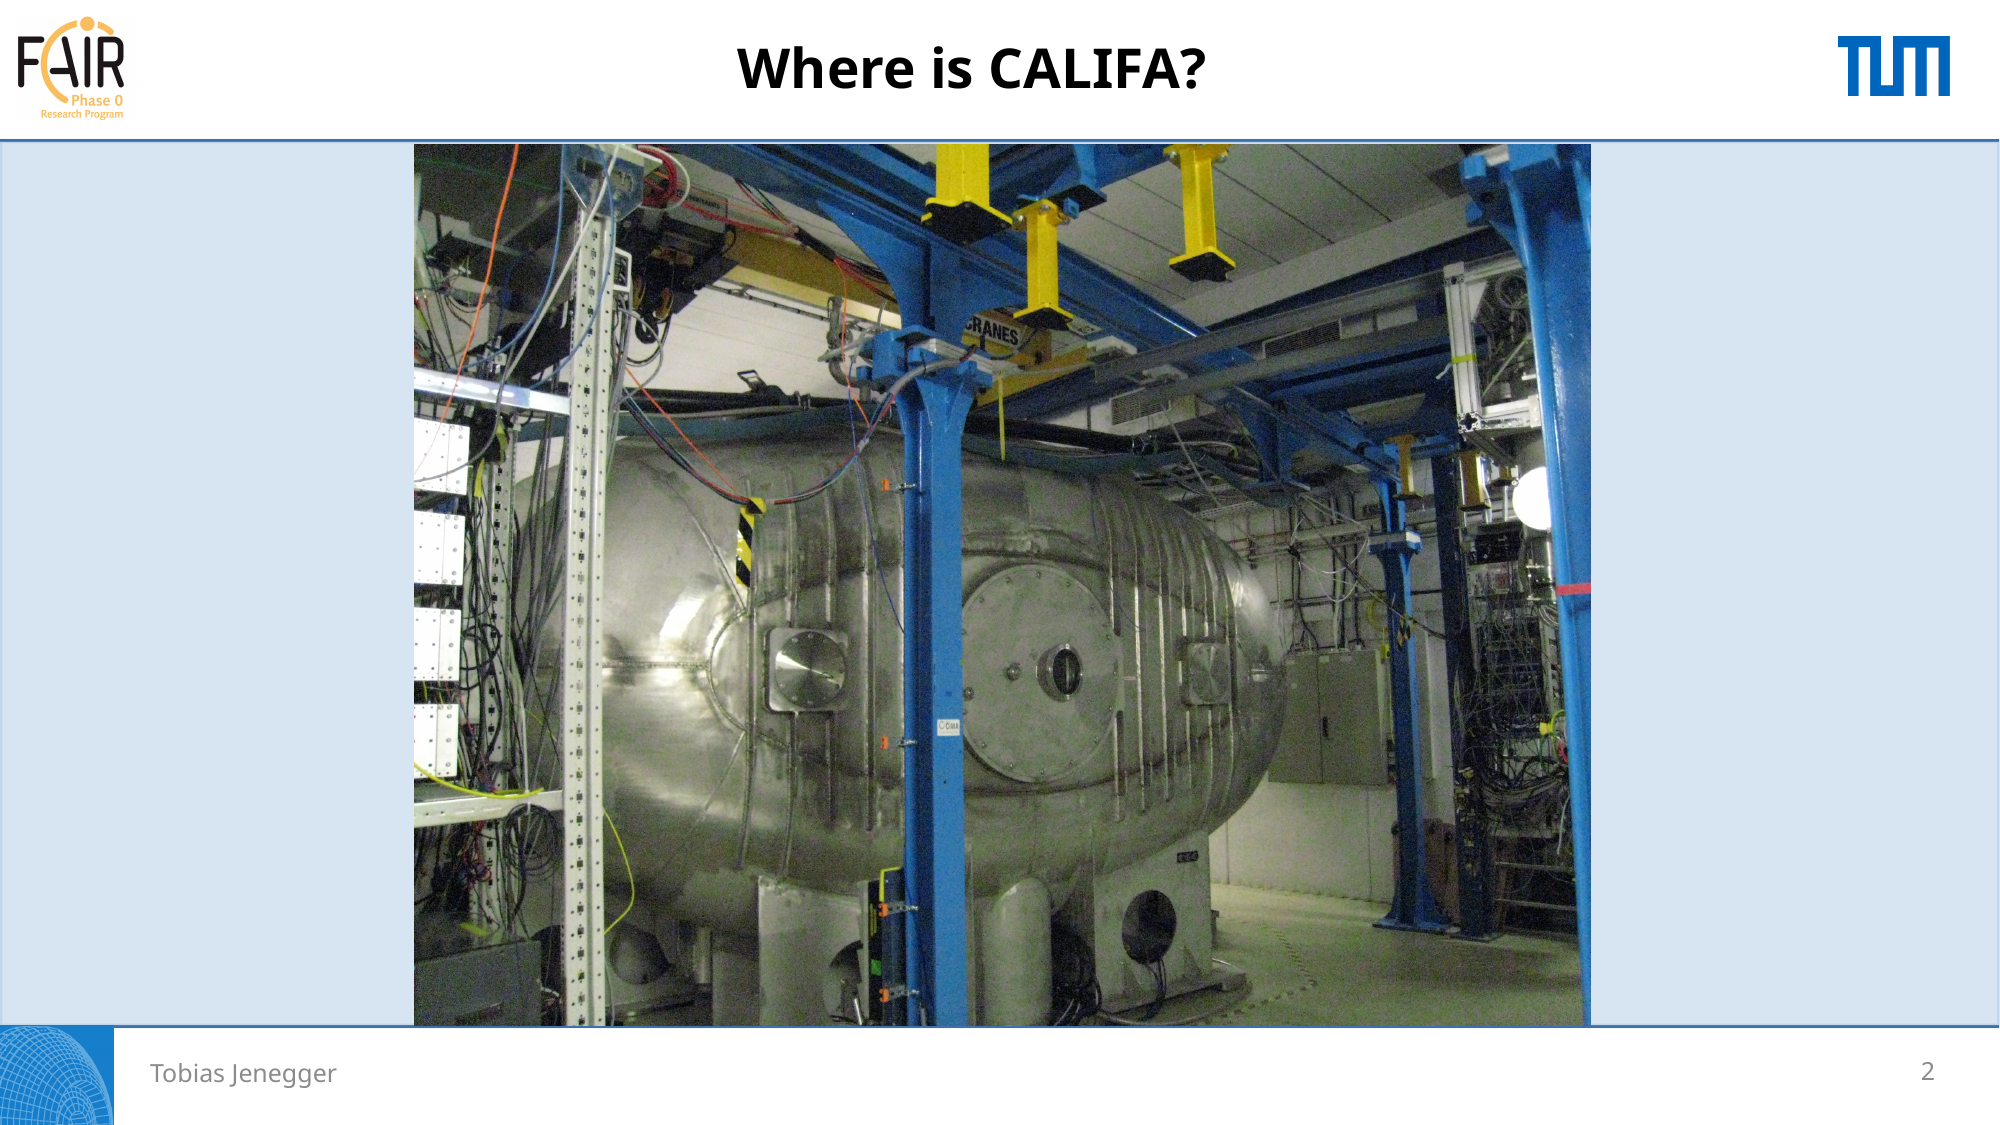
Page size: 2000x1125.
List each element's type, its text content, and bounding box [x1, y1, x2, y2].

picture [1838, 36, 1950, 96]
text_box [463, 108, 1432, 144]
title Where is CALIFA? [137, 32, 1808, 108]
picture [15, 15, 142, 120]
picture [0, 1025, 114, 1125]
picture [414, 144, 1591, 1026]
